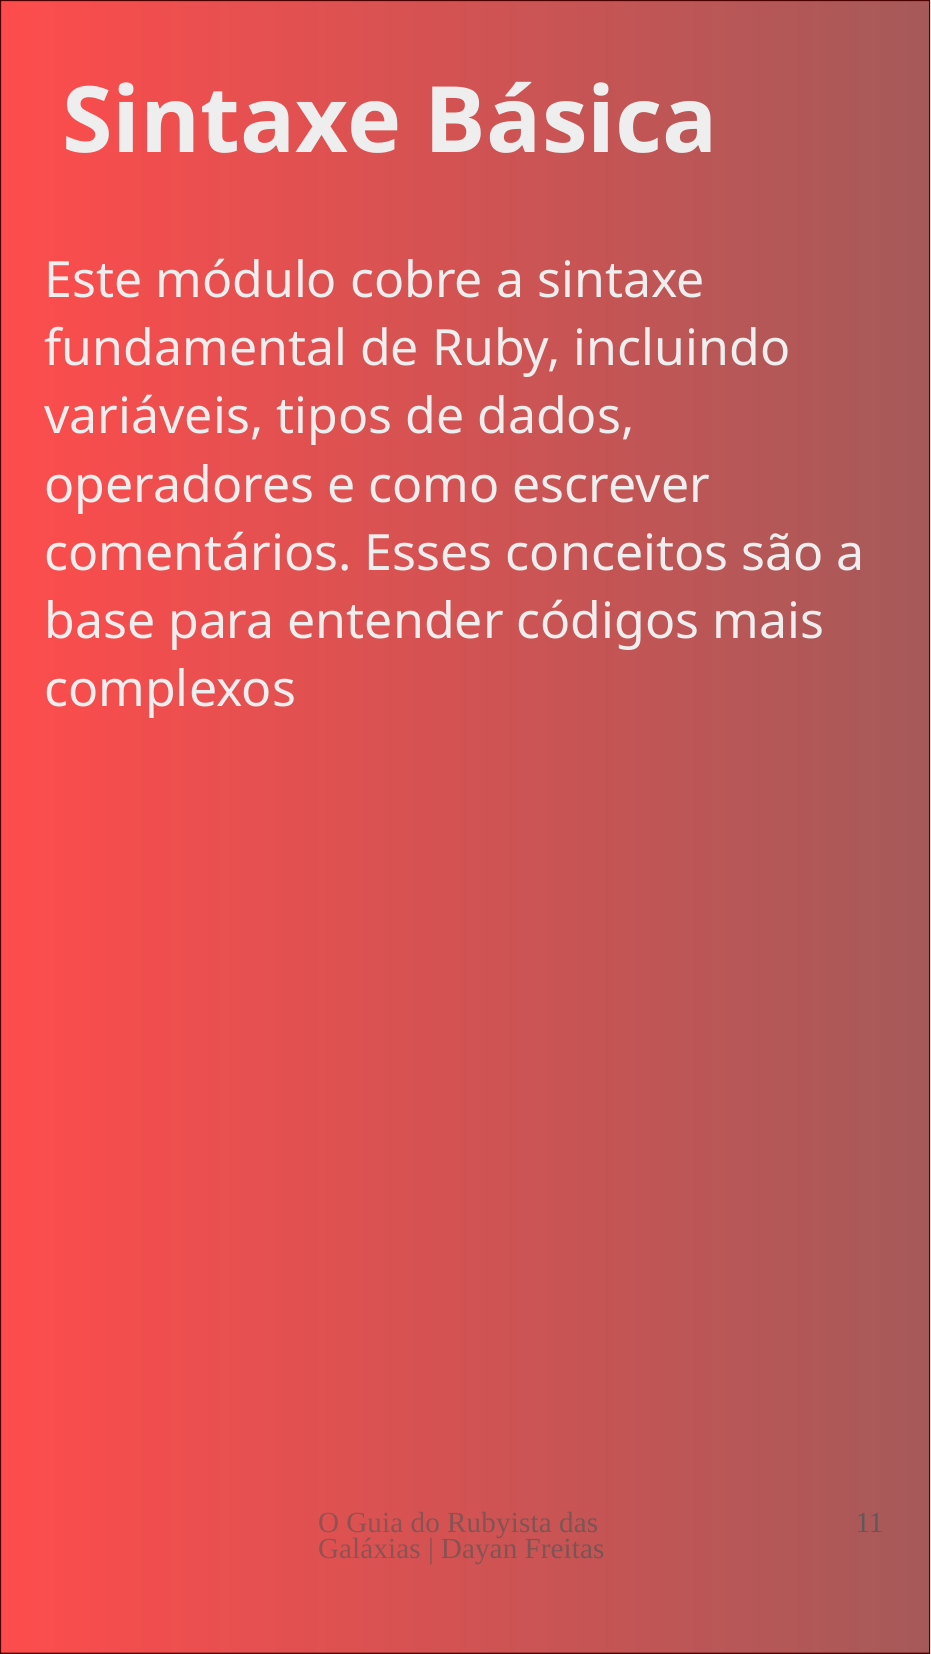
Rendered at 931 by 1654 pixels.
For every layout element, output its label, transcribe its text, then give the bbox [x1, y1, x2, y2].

text_box [536, 552, 552, 567]
text_box [772, 557, 785, 567]
text_box [75, 552, 91, 567]
text_box [681, 552, 697, 567]
text_box [843, 557, 856, 567]
text_box [229, 557, 242, 567]
text_box Sintaxe Básica [47, 47, 886, 166]
text_box Este módulo cobre a sintaxe fundamental de Ruby, incluindo variáveis, tipos de dados, operadores e como escrever comentários. Esses conceitos são a base para entender códigos mais complexos [0, 236, 922, 552]
text_box [800, 552, 816, 567]
text_box [0, 0, 931, 1654]
text_box [291, 552, 307, 567]
